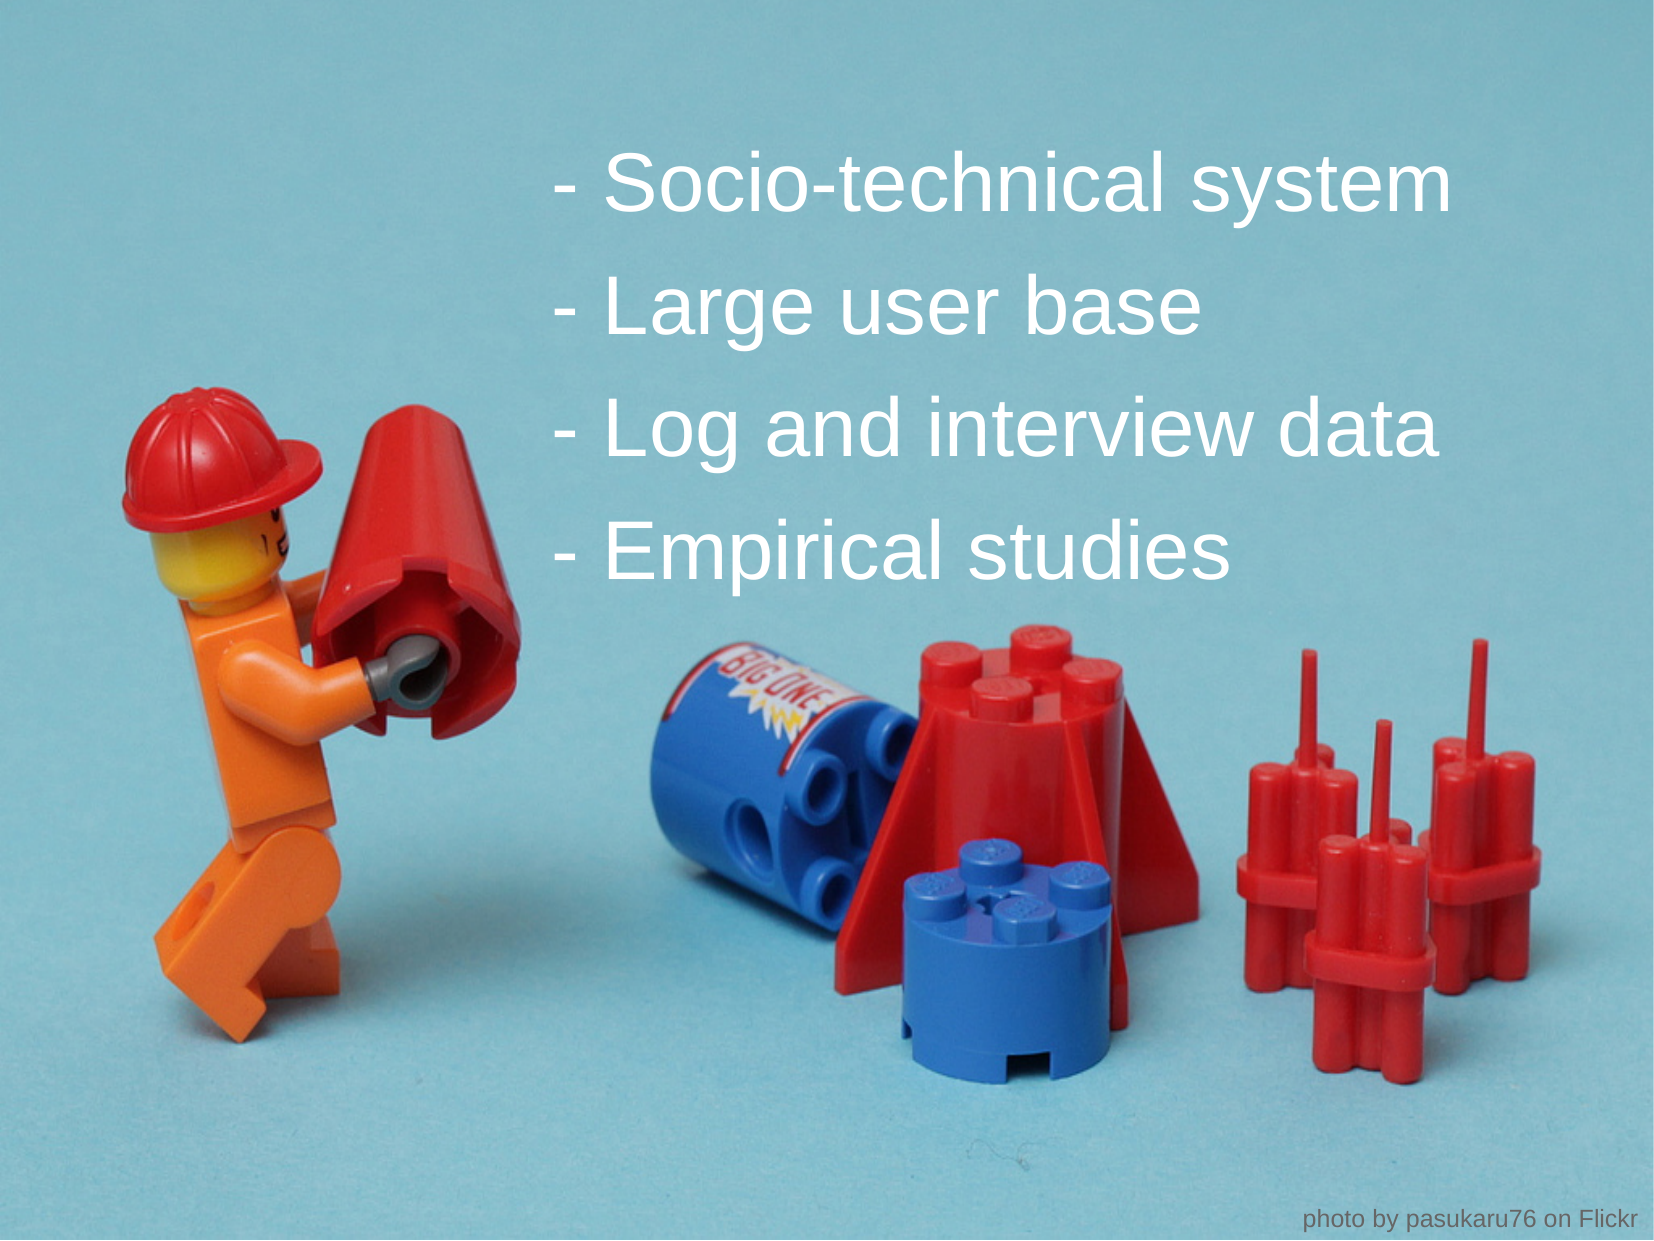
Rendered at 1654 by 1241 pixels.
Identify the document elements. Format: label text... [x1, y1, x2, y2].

picture [0, 0, 1654, 1241]
text_box photo by pasukaru76 on Flickr [1199, 1197, 1654, 1241]
list - Socio-technical system - Large user base - Log and interview data - Empirical studies [551, 132, 1654, 755]
